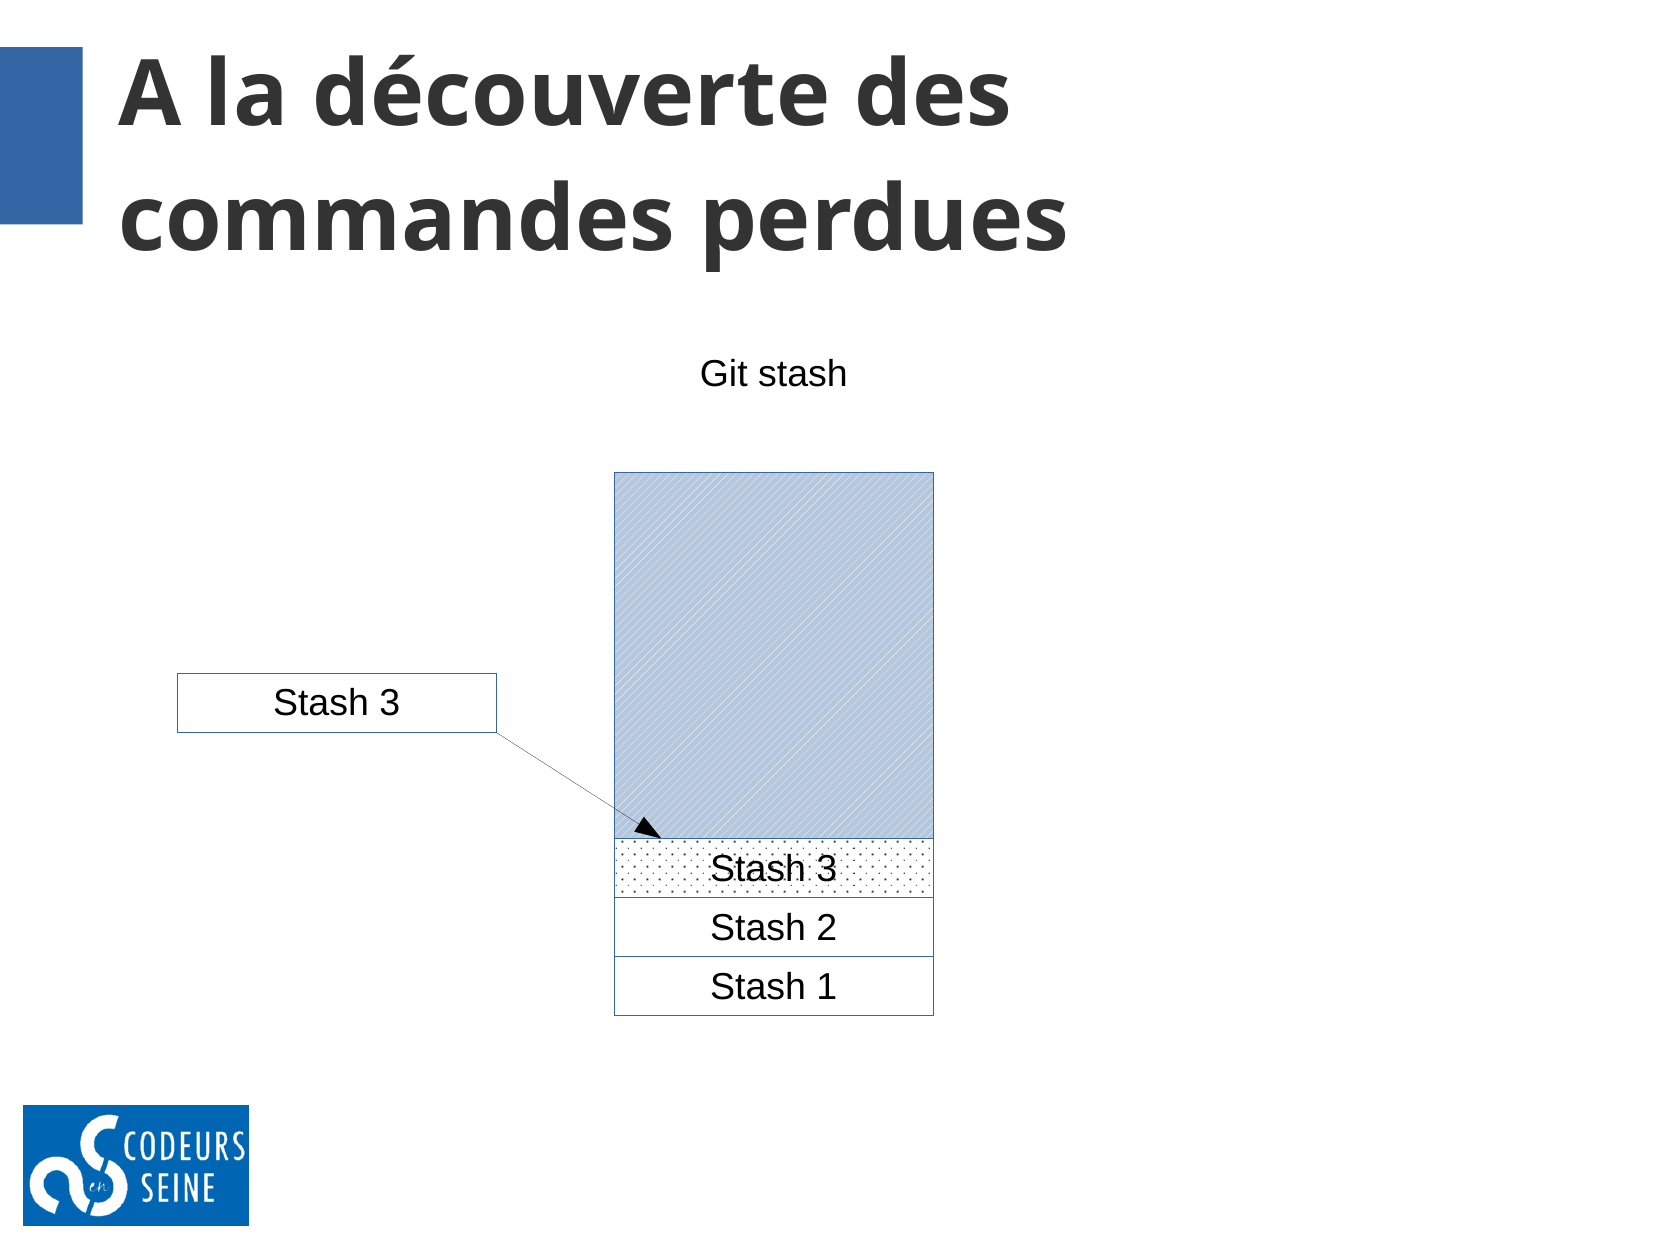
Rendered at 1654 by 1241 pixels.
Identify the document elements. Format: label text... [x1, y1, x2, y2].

title A la découverte des commandes perdues [118, 45, 1571, 260]
text_box Stash 3 [614, 838, 934, 898]
text_box [614, 472, 934, 838]
text_box Git stash [685, 344, 863, 402]
text_box Stash 2 [614, 898, 934, 957]
text_box Stash 1 [614, 957, 934, 1016]
picture [23, 1105, 249, 1226]
text_box [614, 809, 655, 838]
text_box Stash 3 [177, 673, 497, 733]
